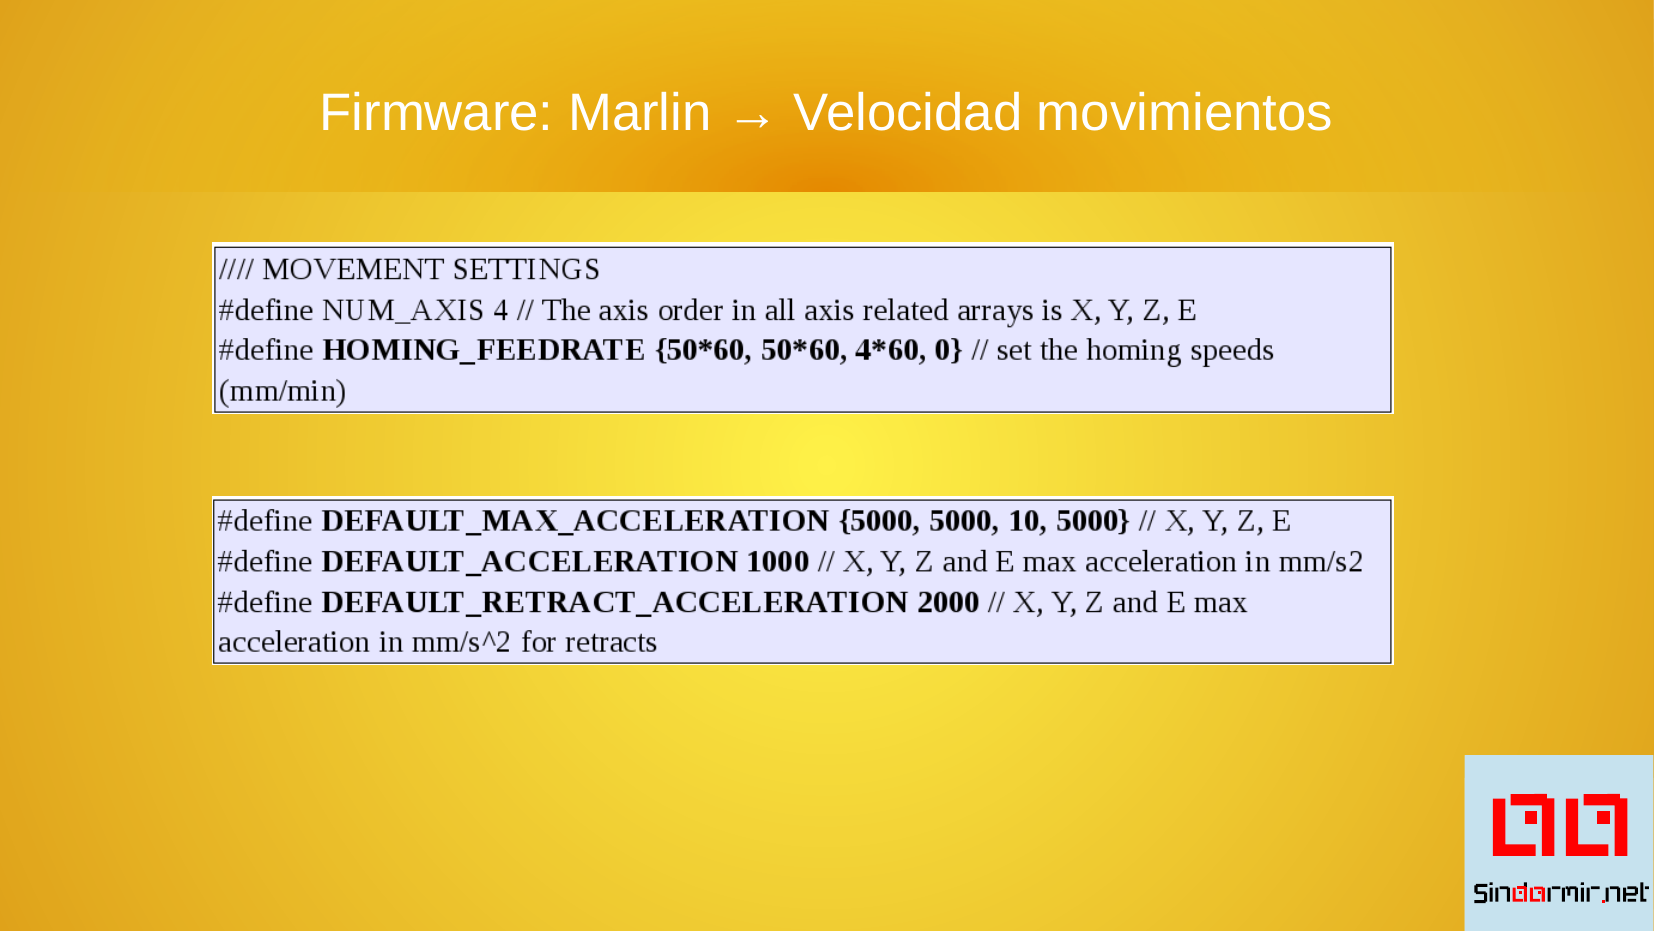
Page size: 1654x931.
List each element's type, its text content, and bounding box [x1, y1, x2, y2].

picture [212, 496, 1394, 665]
title Firmware: Marlin → Velocidad movimientos [82, 35, 1571, 189]
picture [212, 242, 1394, 414]
picture [1464, 755, 1654, 931]
